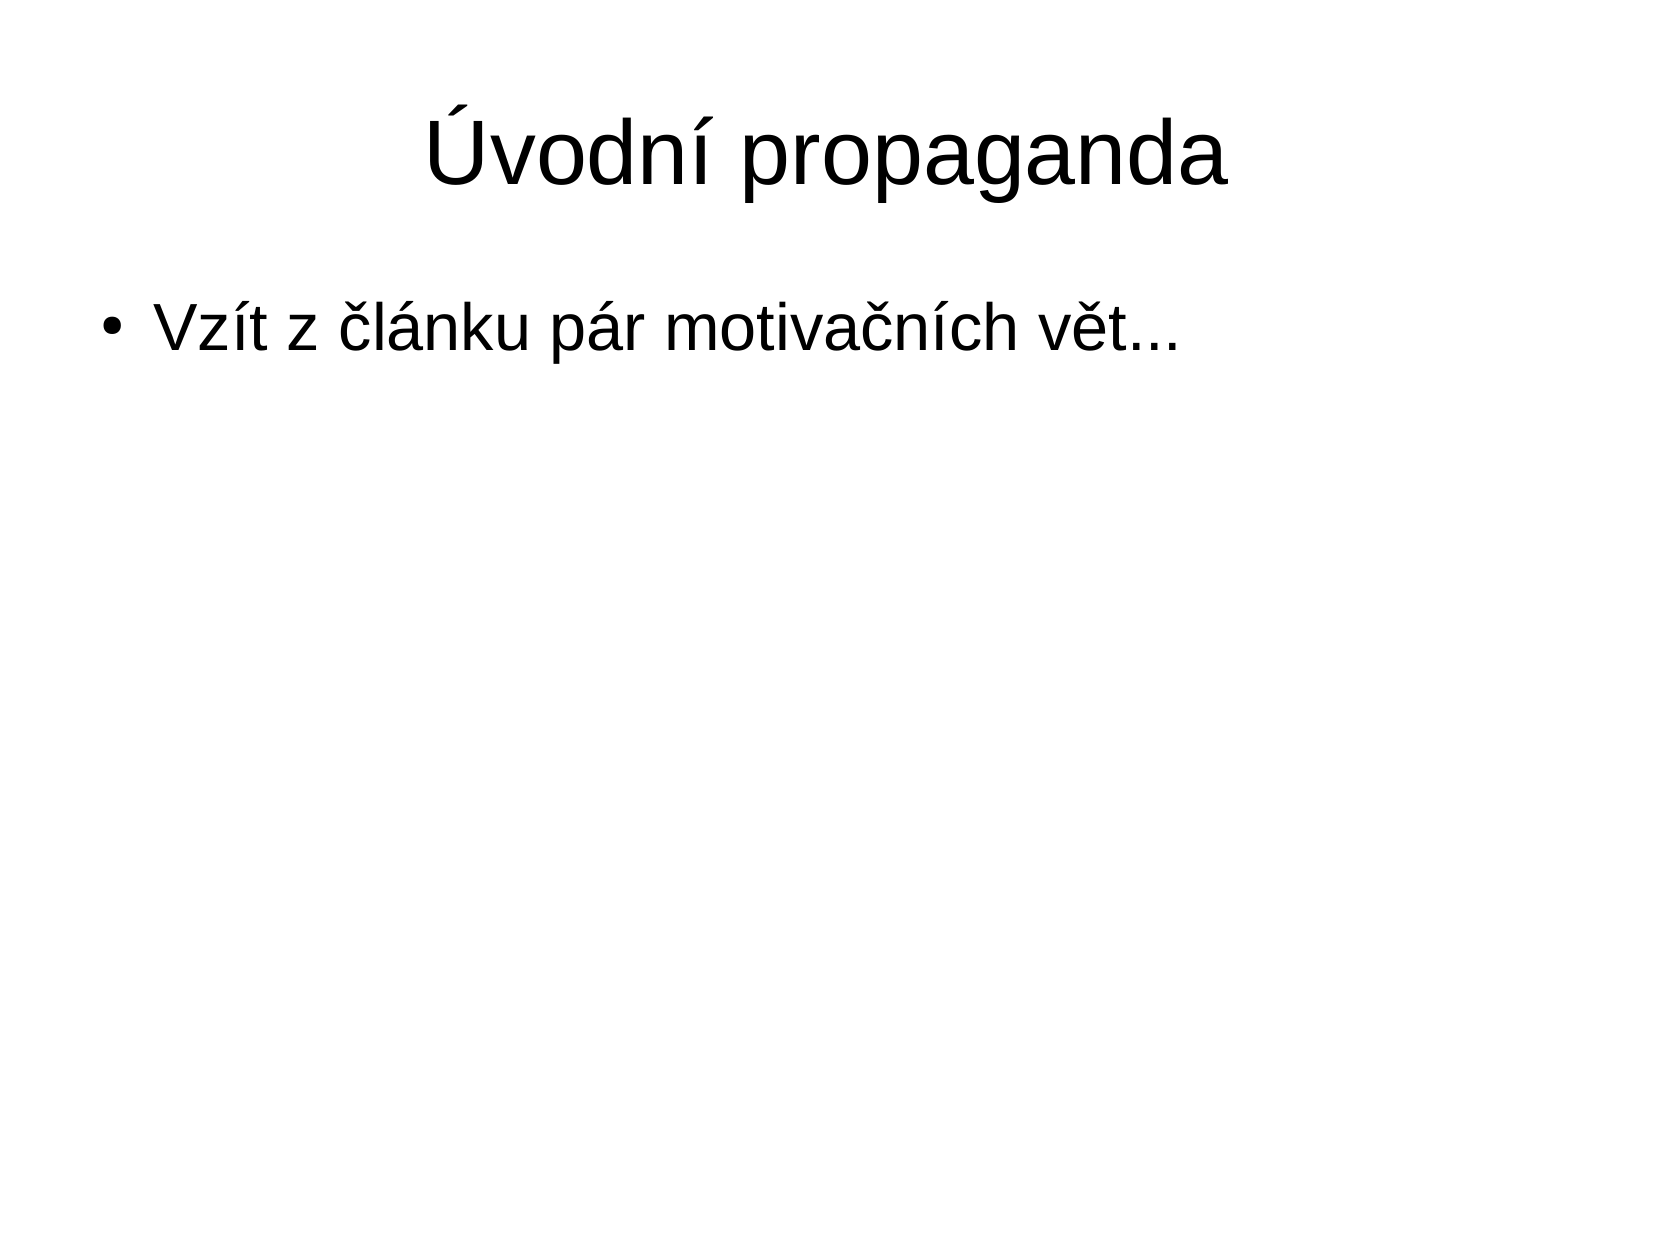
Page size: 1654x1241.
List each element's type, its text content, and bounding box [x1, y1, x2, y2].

title Úvodní propaganda [82, 49, 1571, 257]
list Vzít z článku pár motivačních vět... [82, 290, 1538, 1010]
